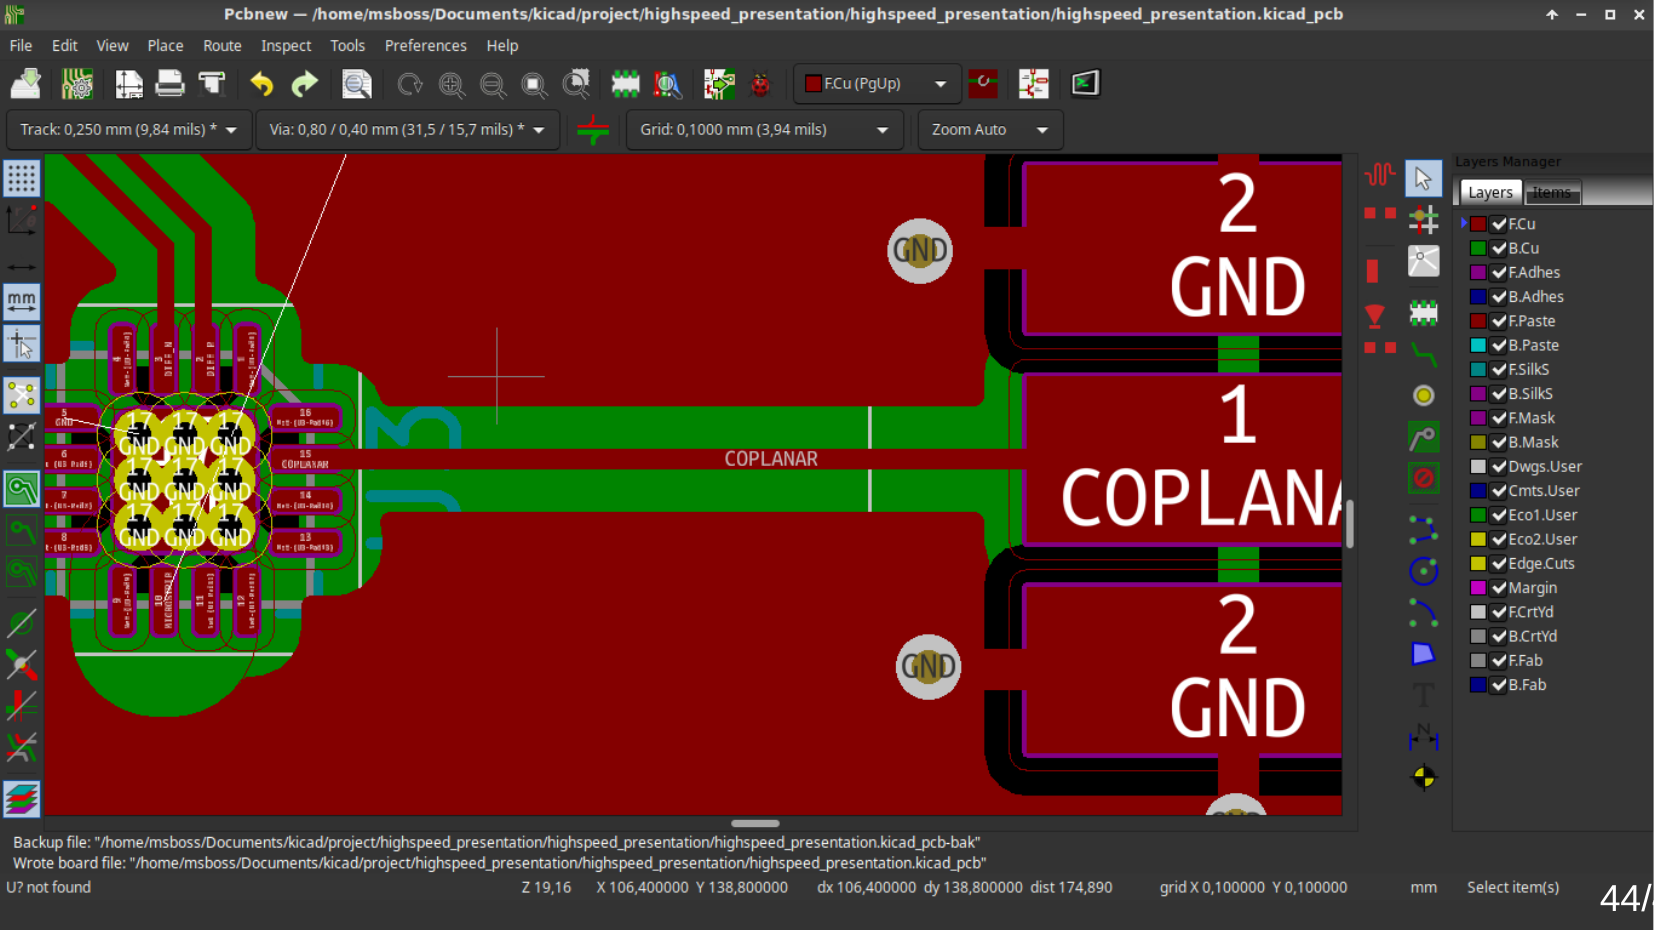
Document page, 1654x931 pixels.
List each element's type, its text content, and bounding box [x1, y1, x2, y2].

picture [0, 0, 1654, 900]
text_box 1/46 [1515, 870, 1649, 927]
